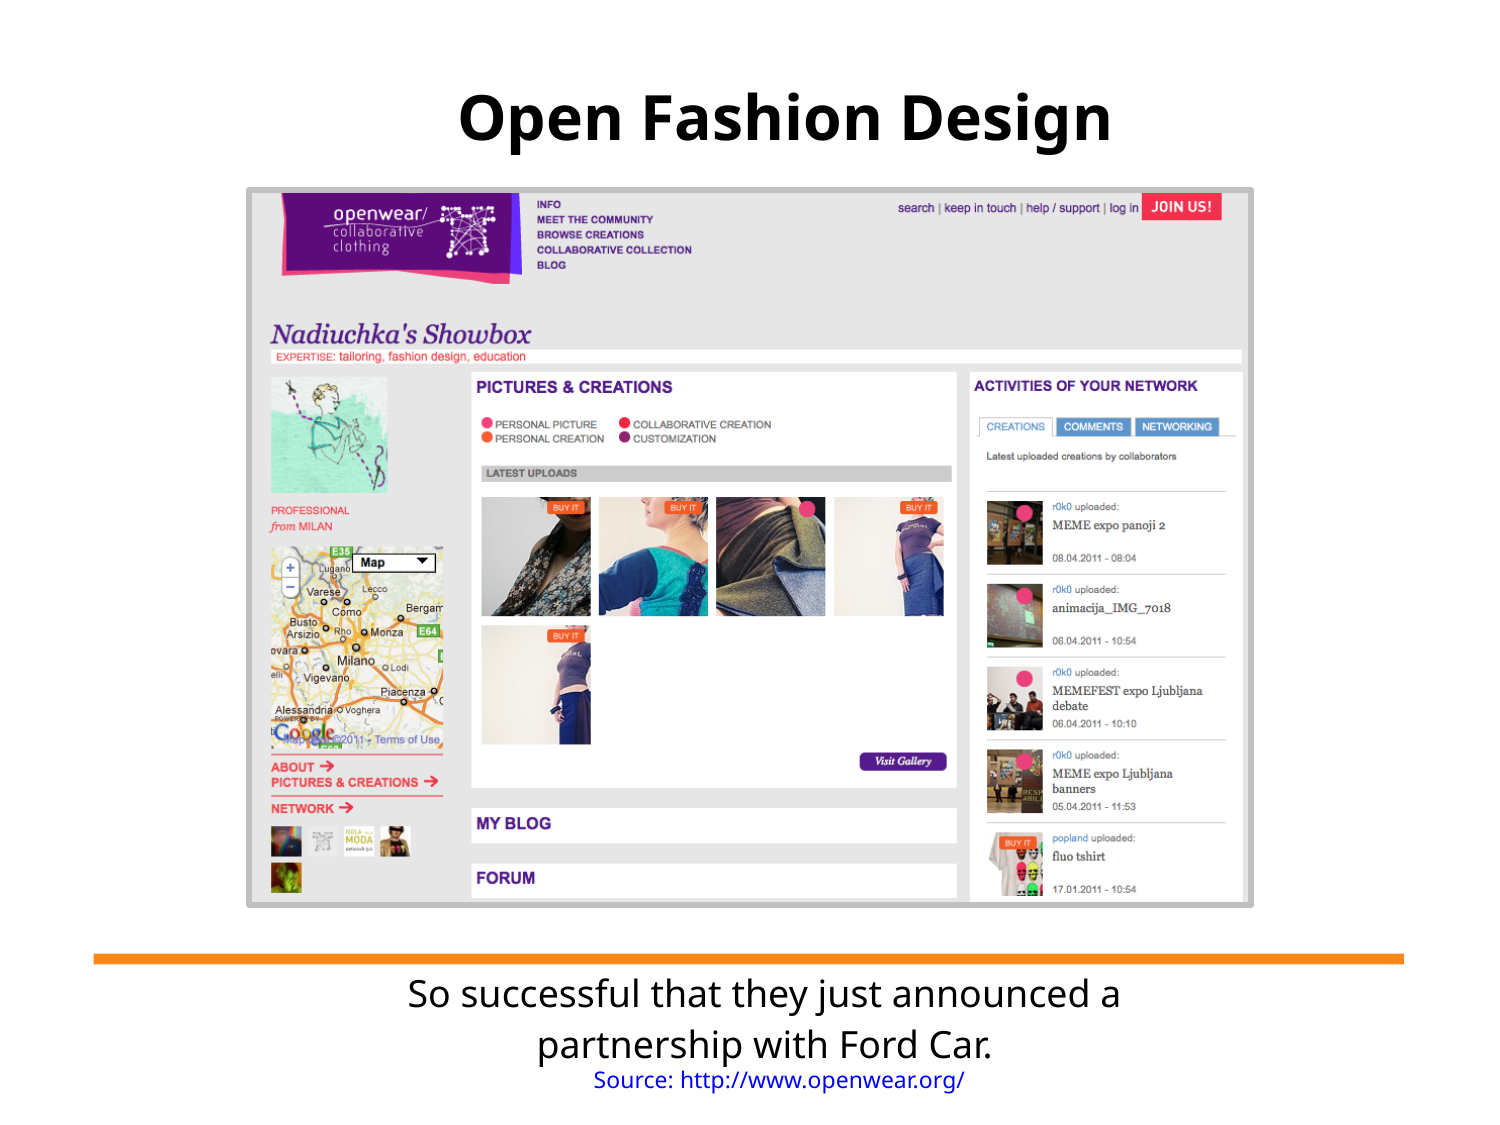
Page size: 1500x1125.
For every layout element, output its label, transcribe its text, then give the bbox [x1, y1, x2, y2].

title Open Fashion Design [110, 44, 1461, 188]
text_box Source: http://www.openwear.org/ [579, 1056, 921, 1098]
picture [0, 0, 1500, 1125]
text_box So successful that they just announced a partnership with Ford Car. [382, 960, 1148, 1064]
